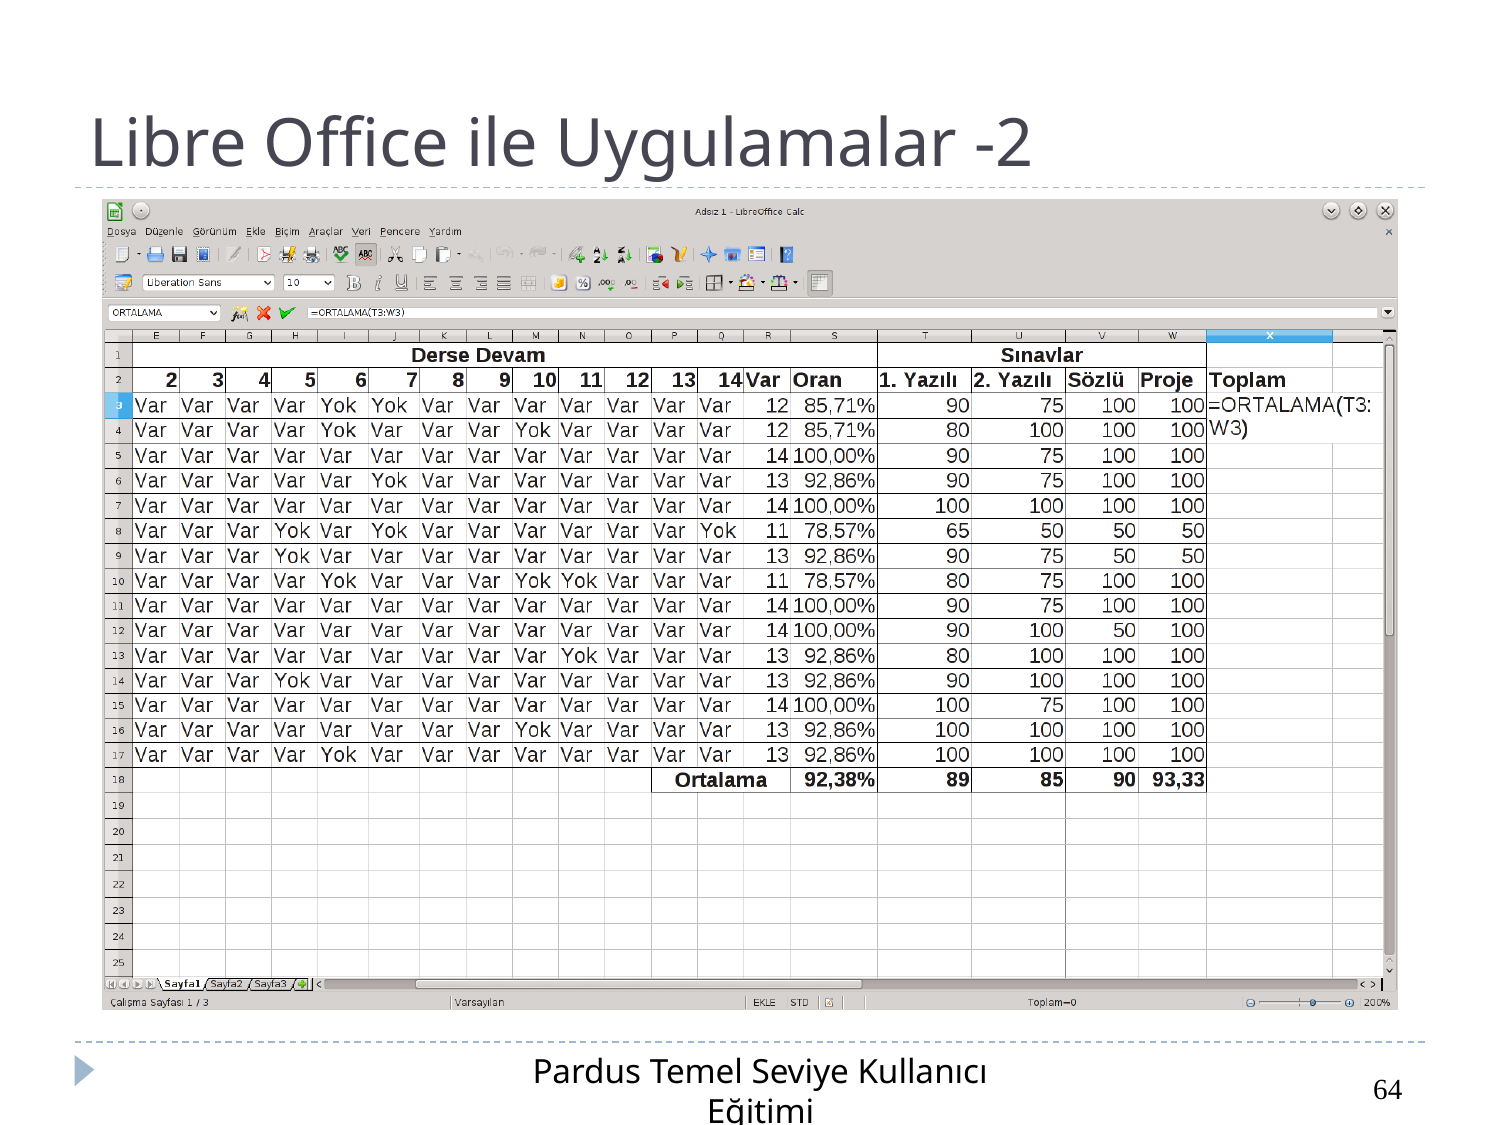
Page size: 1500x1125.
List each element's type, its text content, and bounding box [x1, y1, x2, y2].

picture [102, 199, 1398, 1010]
title Libre Office ile Uygulamalar -2 [75, 24, 1425, 188]
